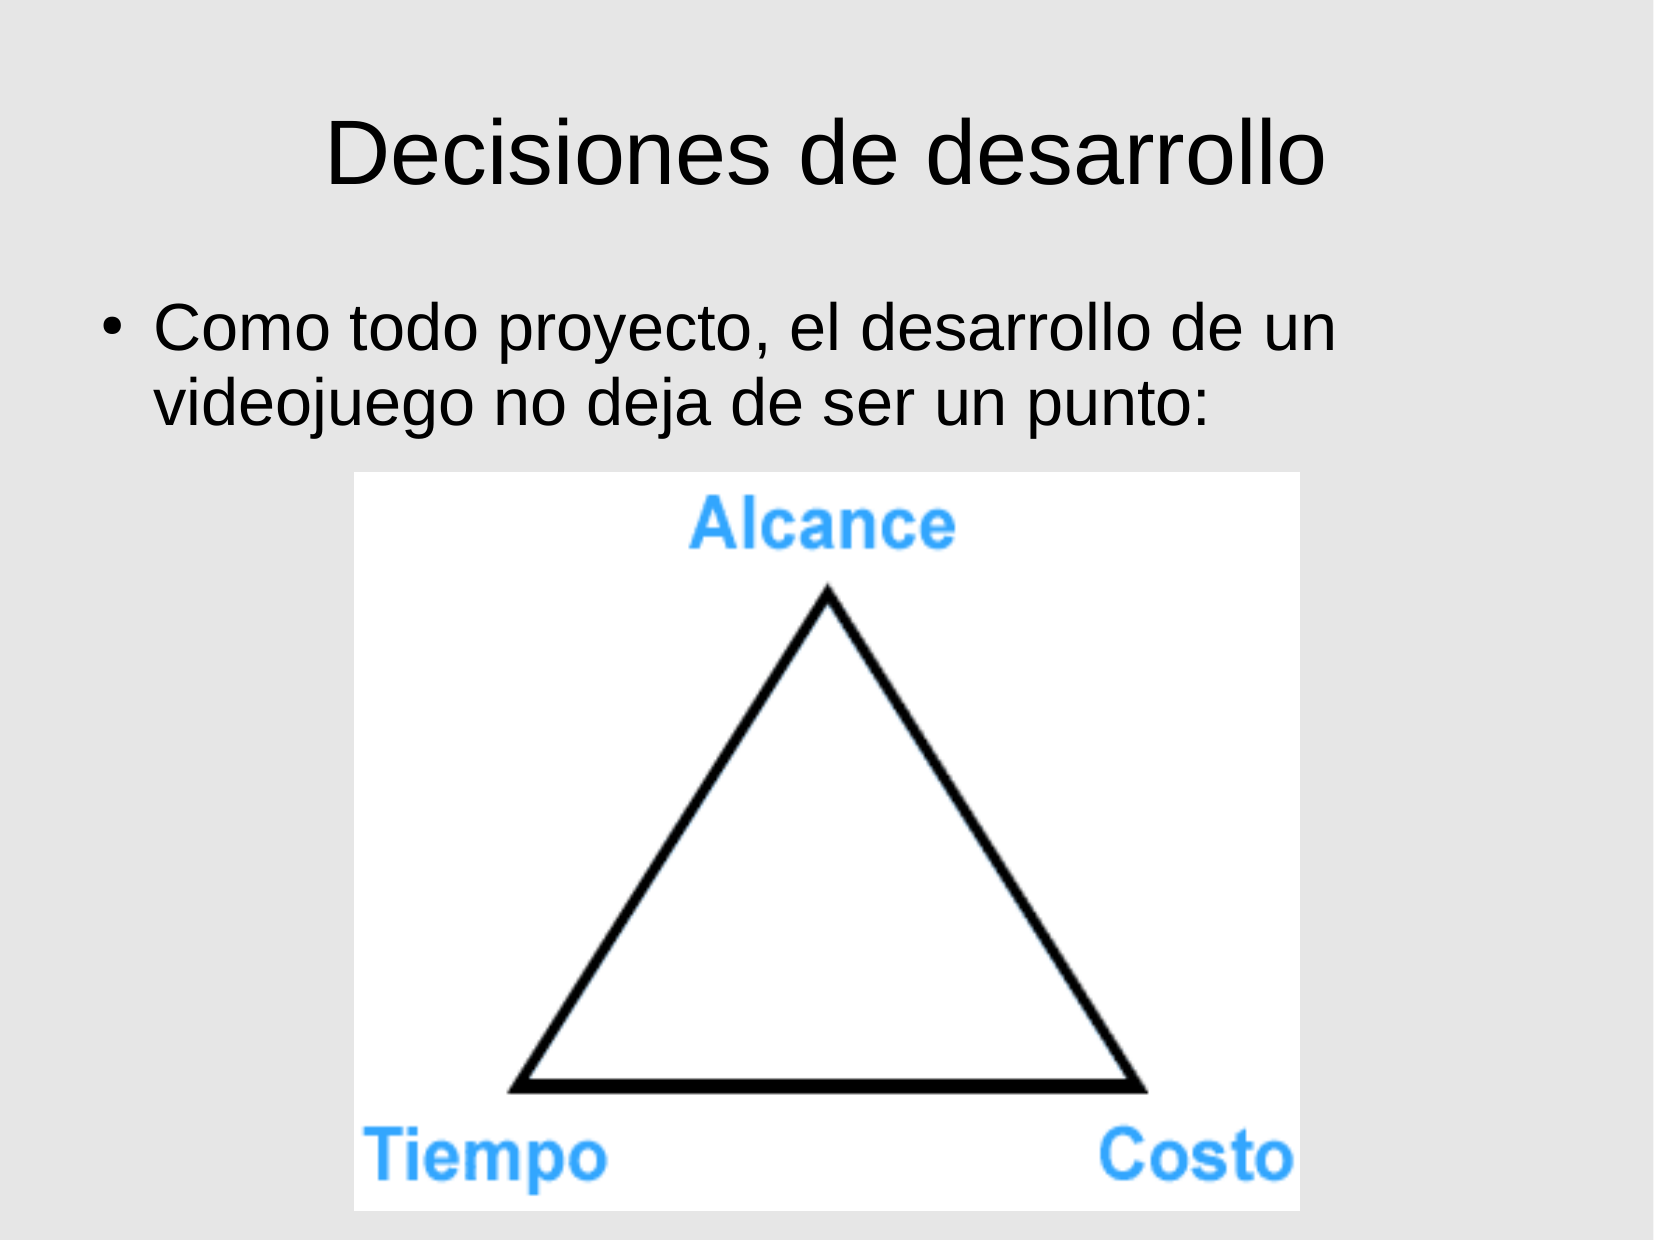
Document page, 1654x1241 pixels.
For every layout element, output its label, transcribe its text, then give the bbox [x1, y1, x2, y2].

title Decisiones de desarrollo [82, 49, 1571, 257]
list Como todo proyecto, el desarrollo de un videojuego no deja de ser un punto: [82, 290, 1571, 1010]
picture [354, 472, 1300, 1211]
